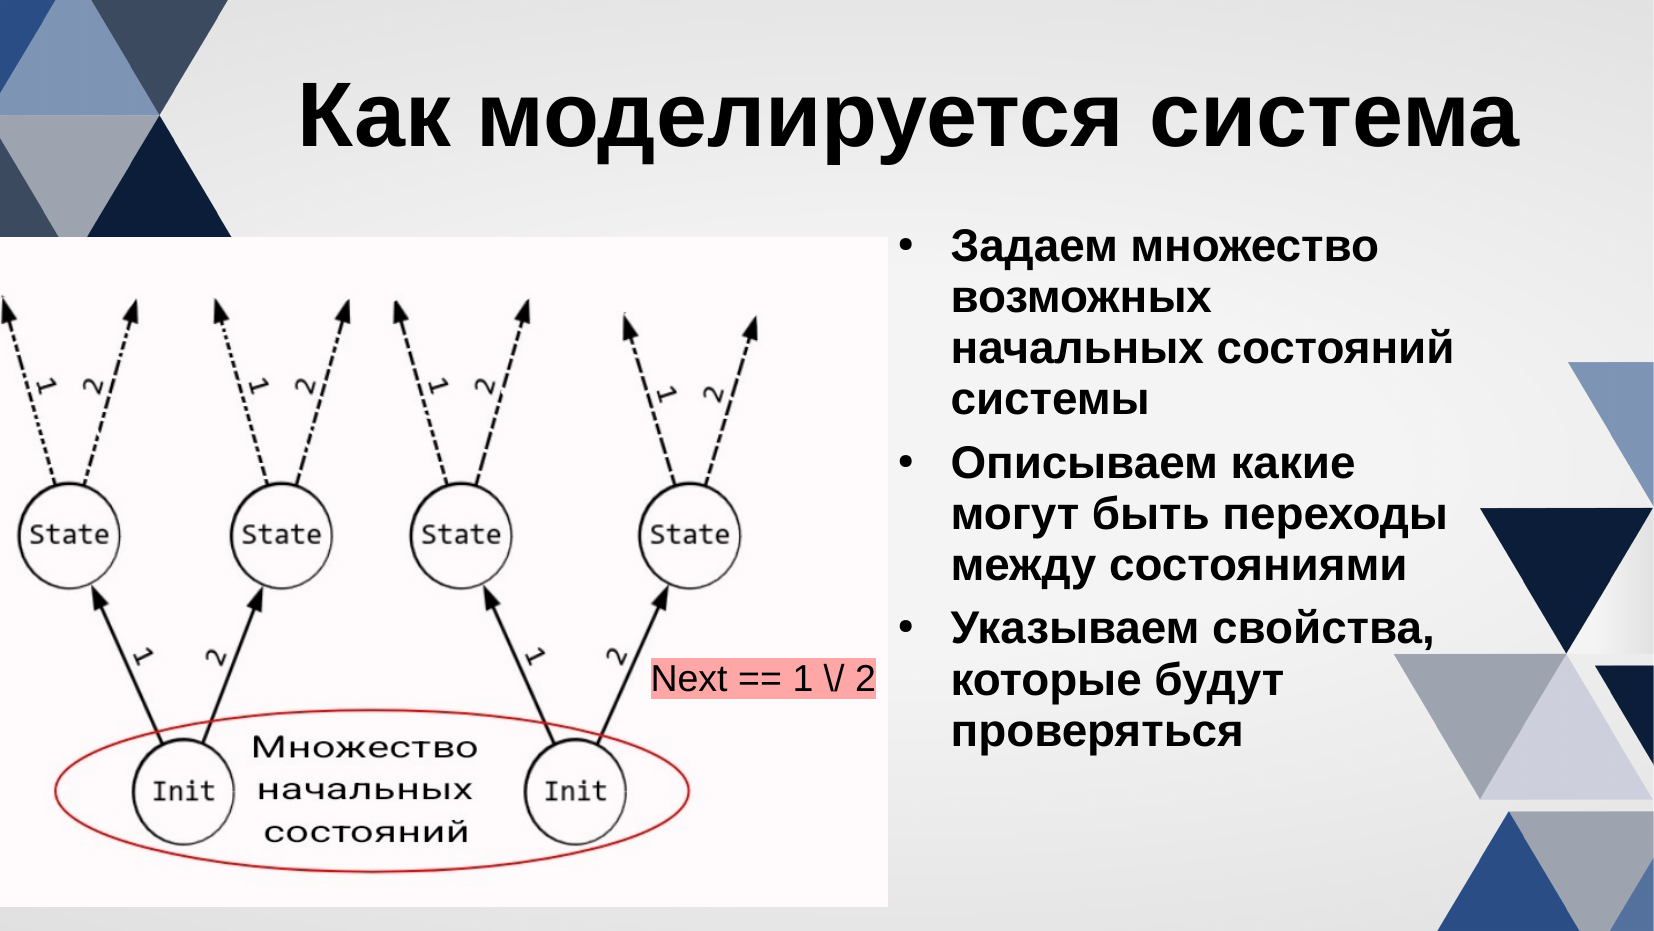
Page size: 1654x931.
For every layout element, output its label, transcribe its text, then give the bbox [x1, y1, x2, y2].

list Задаем множество возможных начальных состояний системы Описываем какие могут быть переходы между состояниями Указываем свойства, которые будут проверяться [879, 219, 1472, 931]
text_box Next == 1 \/ 2 [635, 650, 879, 707]
title Как моделируется система [165, 37, 1654, 193]
picture [0, 0, 1654, 931]
